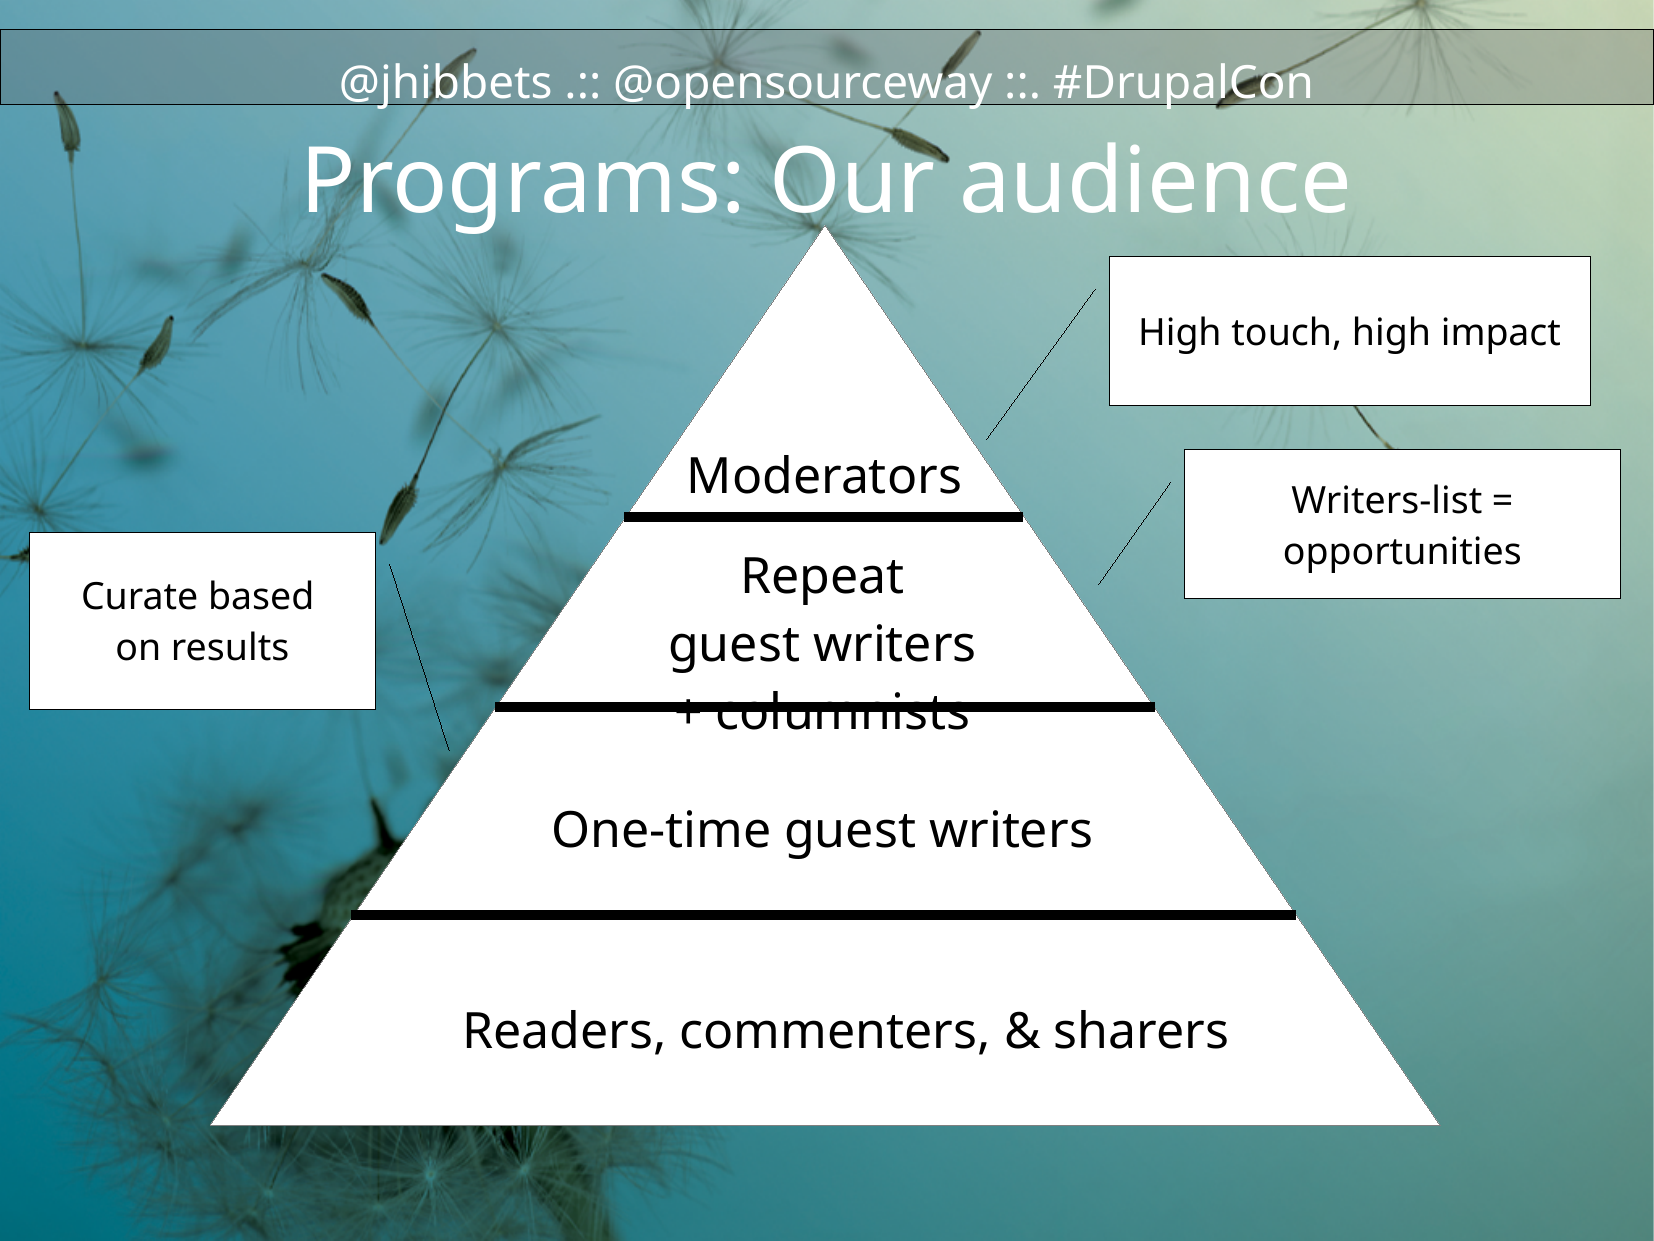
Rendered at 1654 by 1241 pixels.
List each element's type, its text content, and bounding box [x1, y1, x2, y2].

text_box [746, 712, 762, 726]
text_box [356, 707, 1294, 910]
text_box [778, 698, 934, 702]
text_box [210, 914, 1441, 1126]
text_box [628, 448, 1022, 512]
text_box Moderators [672, 432, 980, 498]
text_box [499, 514, 1151, 702]
text_box Readers, commenters, & sharers [447, 987, 1257, 1053]
text_box High touch, high impact [1110, 256, 1590, 405]
text_box [683, 225, 967, 432]
text_box Curate based on results [30, 532, 375, 709]
text_box Writers-list = opportunities [1185, 450, 1620, 599]
picture [0, 105, 1654, 1241]
text_box Repeat guest writers + columnists [653, 532, 1001, 698]
title Programs: Our audience [82, 73, 1571, 281]
text_box [791, 712, 805, 726]
text_box One-time guest writers [536, 786, 1118, 852]
picture [0, 0, 1654, 29]
